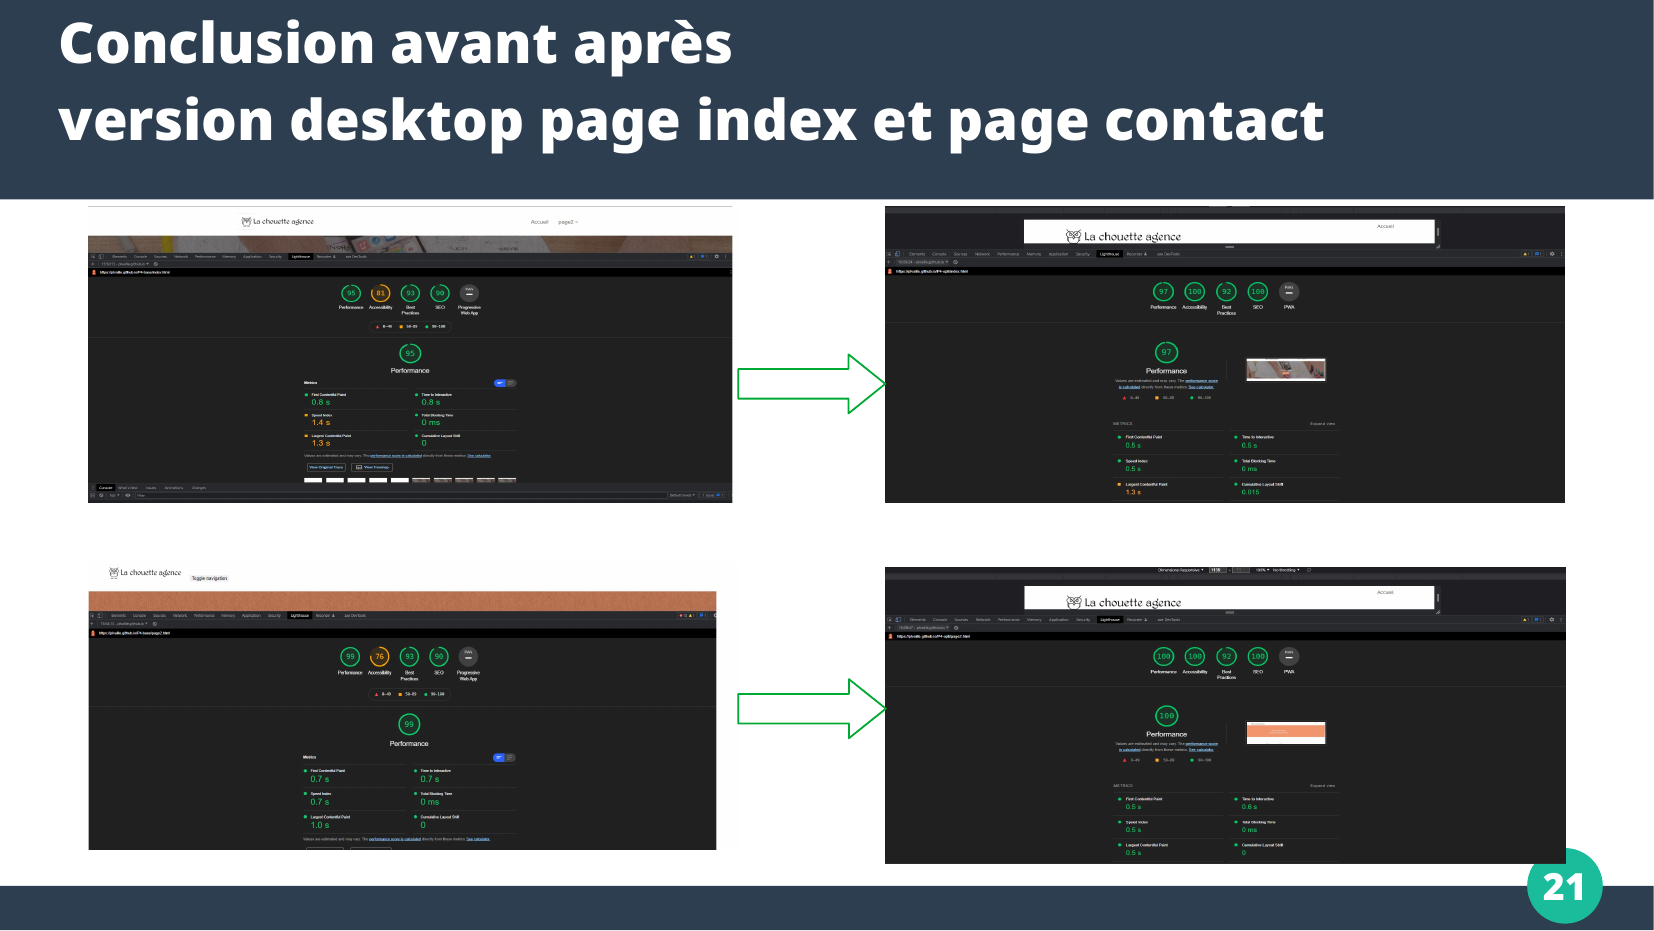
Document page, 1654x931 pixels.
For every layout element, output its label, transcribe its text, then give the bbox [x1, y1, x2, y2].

picture [885, 567, 1566, 864]
text_box [738, 354, 886, 414]
picture [88, 561, 739, 850]
picture [885, 206, 1565, 503]
picture [88, 206, 739, 503]
title Conclusion avant après version desktop page index et page contact [59, 59, 1595, 178]
text_box [738, 679, 886, 739]
